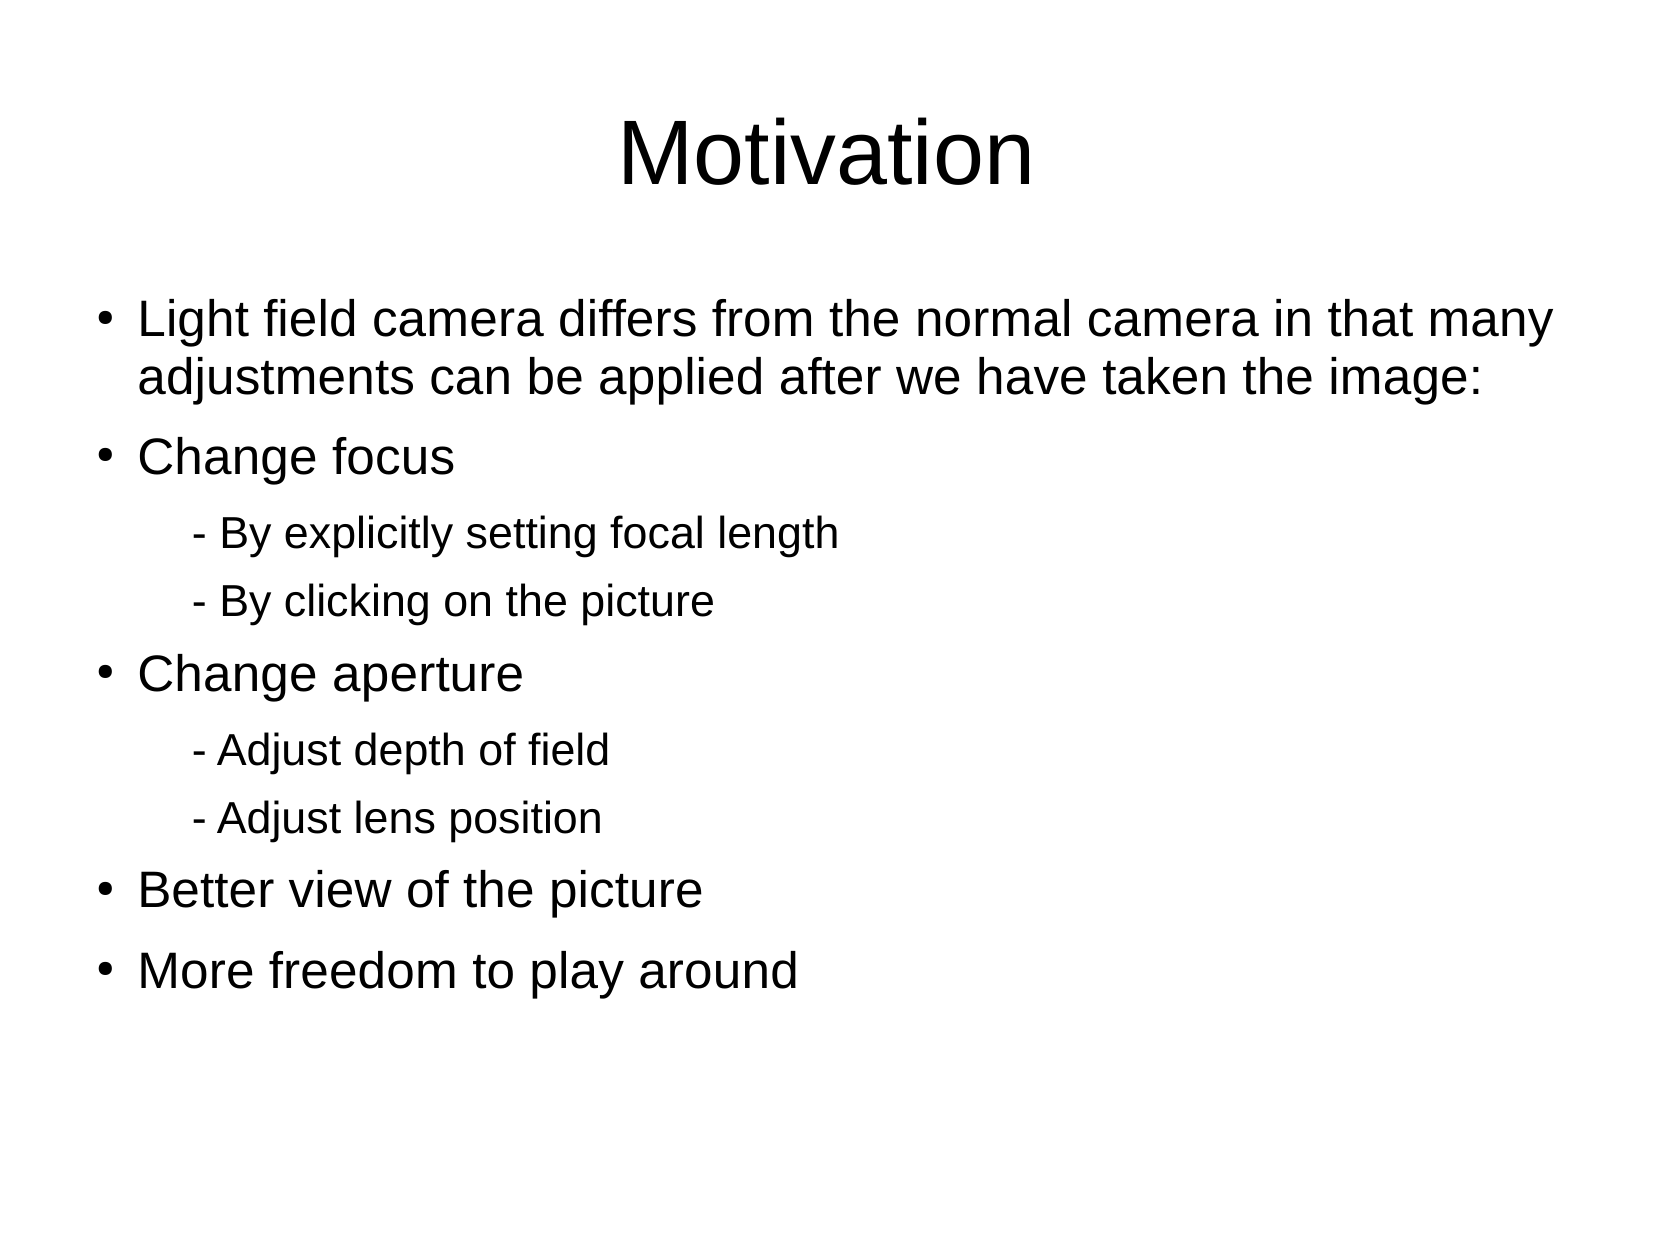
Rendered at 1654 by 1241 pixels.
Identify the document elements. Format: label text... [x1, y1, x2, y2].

title Motivation [82, 49, 1571, 257]
list Light field camera differs from the normal camera in that many adjustments can be applied after we have taken the image: Change focus - By explicitly setting focal length - By clicking on the picture Change aperture - Adjust depth of field - Adjust lens position Better view of the picture More freedom to play around [82, 290, 1571, 1010]
